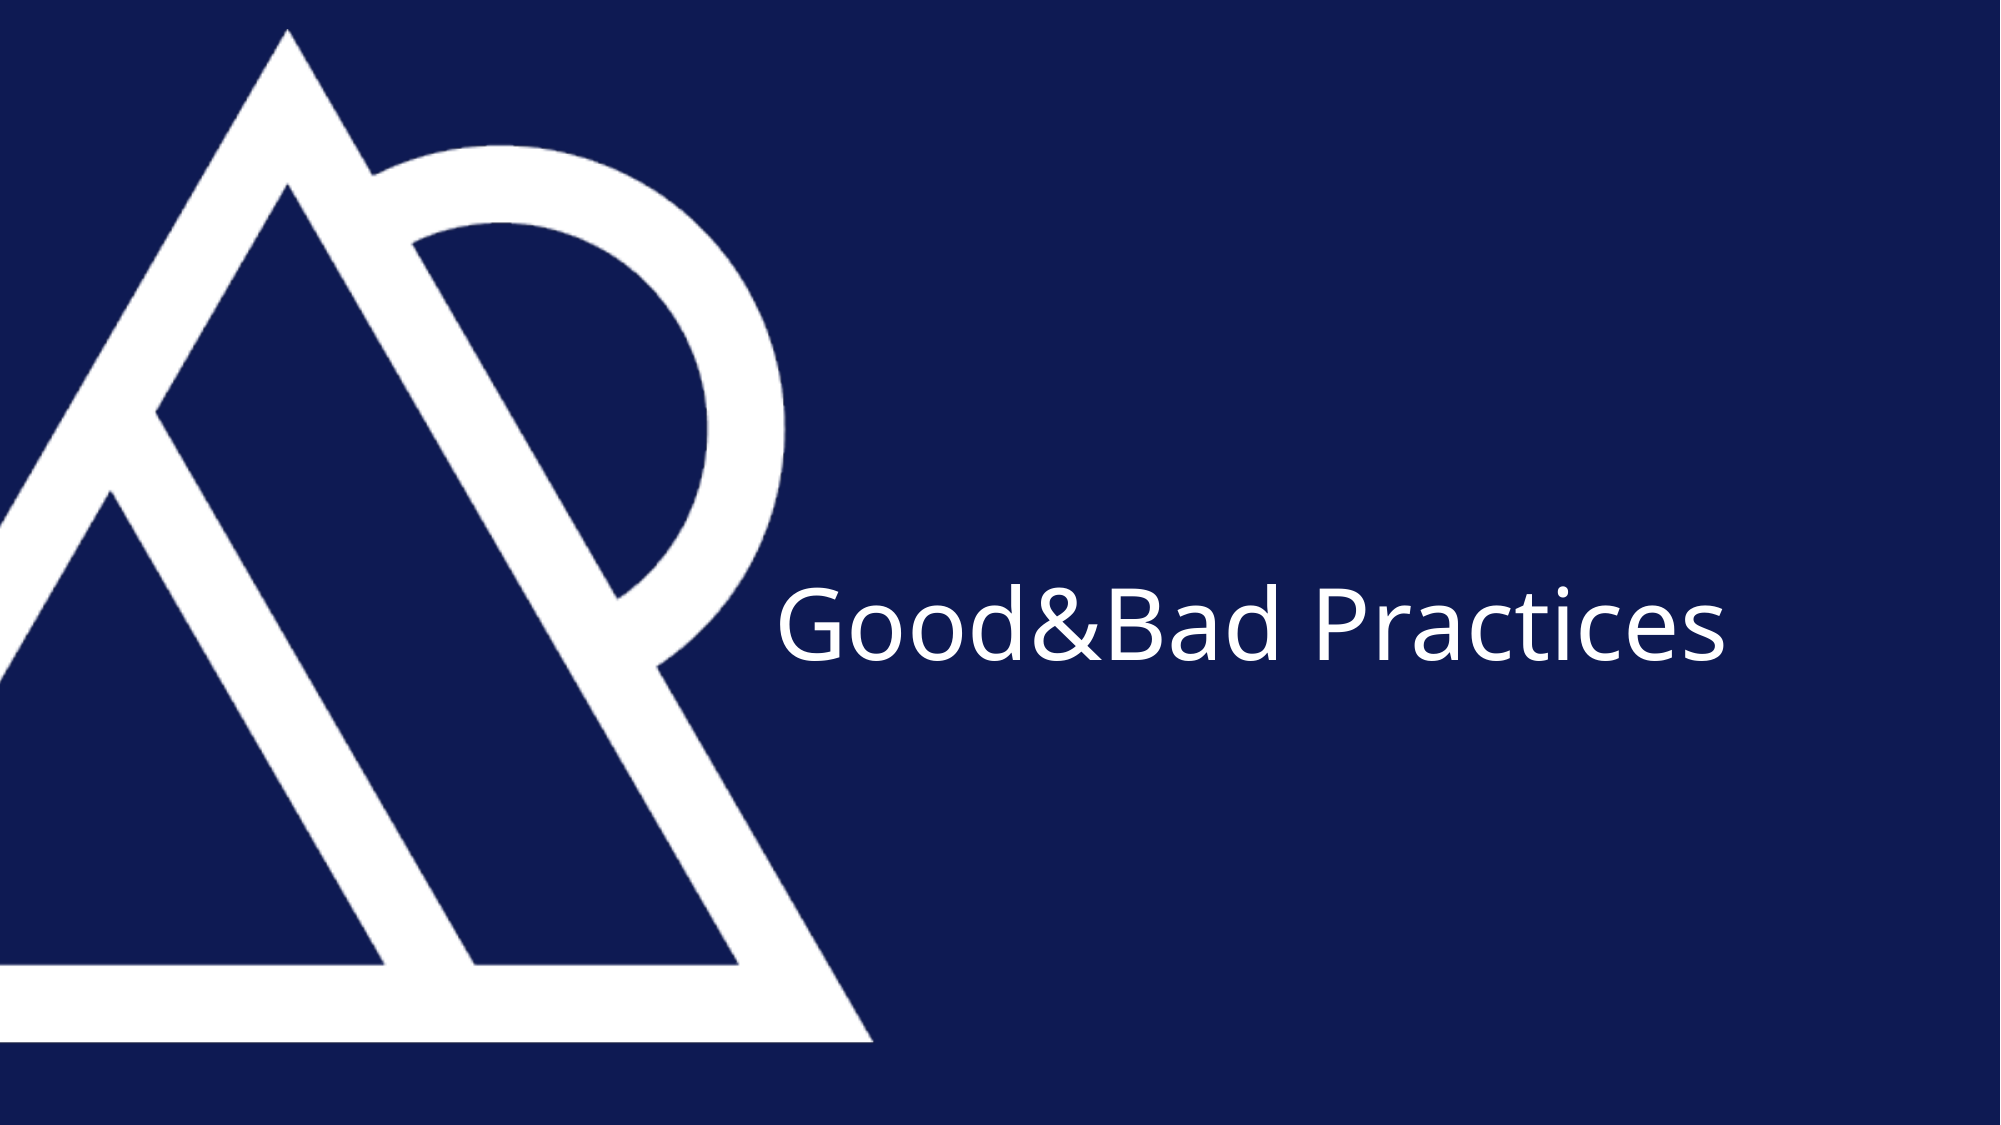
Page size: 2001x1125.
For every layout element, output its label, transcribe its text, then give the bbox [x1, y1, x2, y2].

title Good&Bad Practices [759, 540, 2000, 716]
picture [0, 29, 877, 1046]
